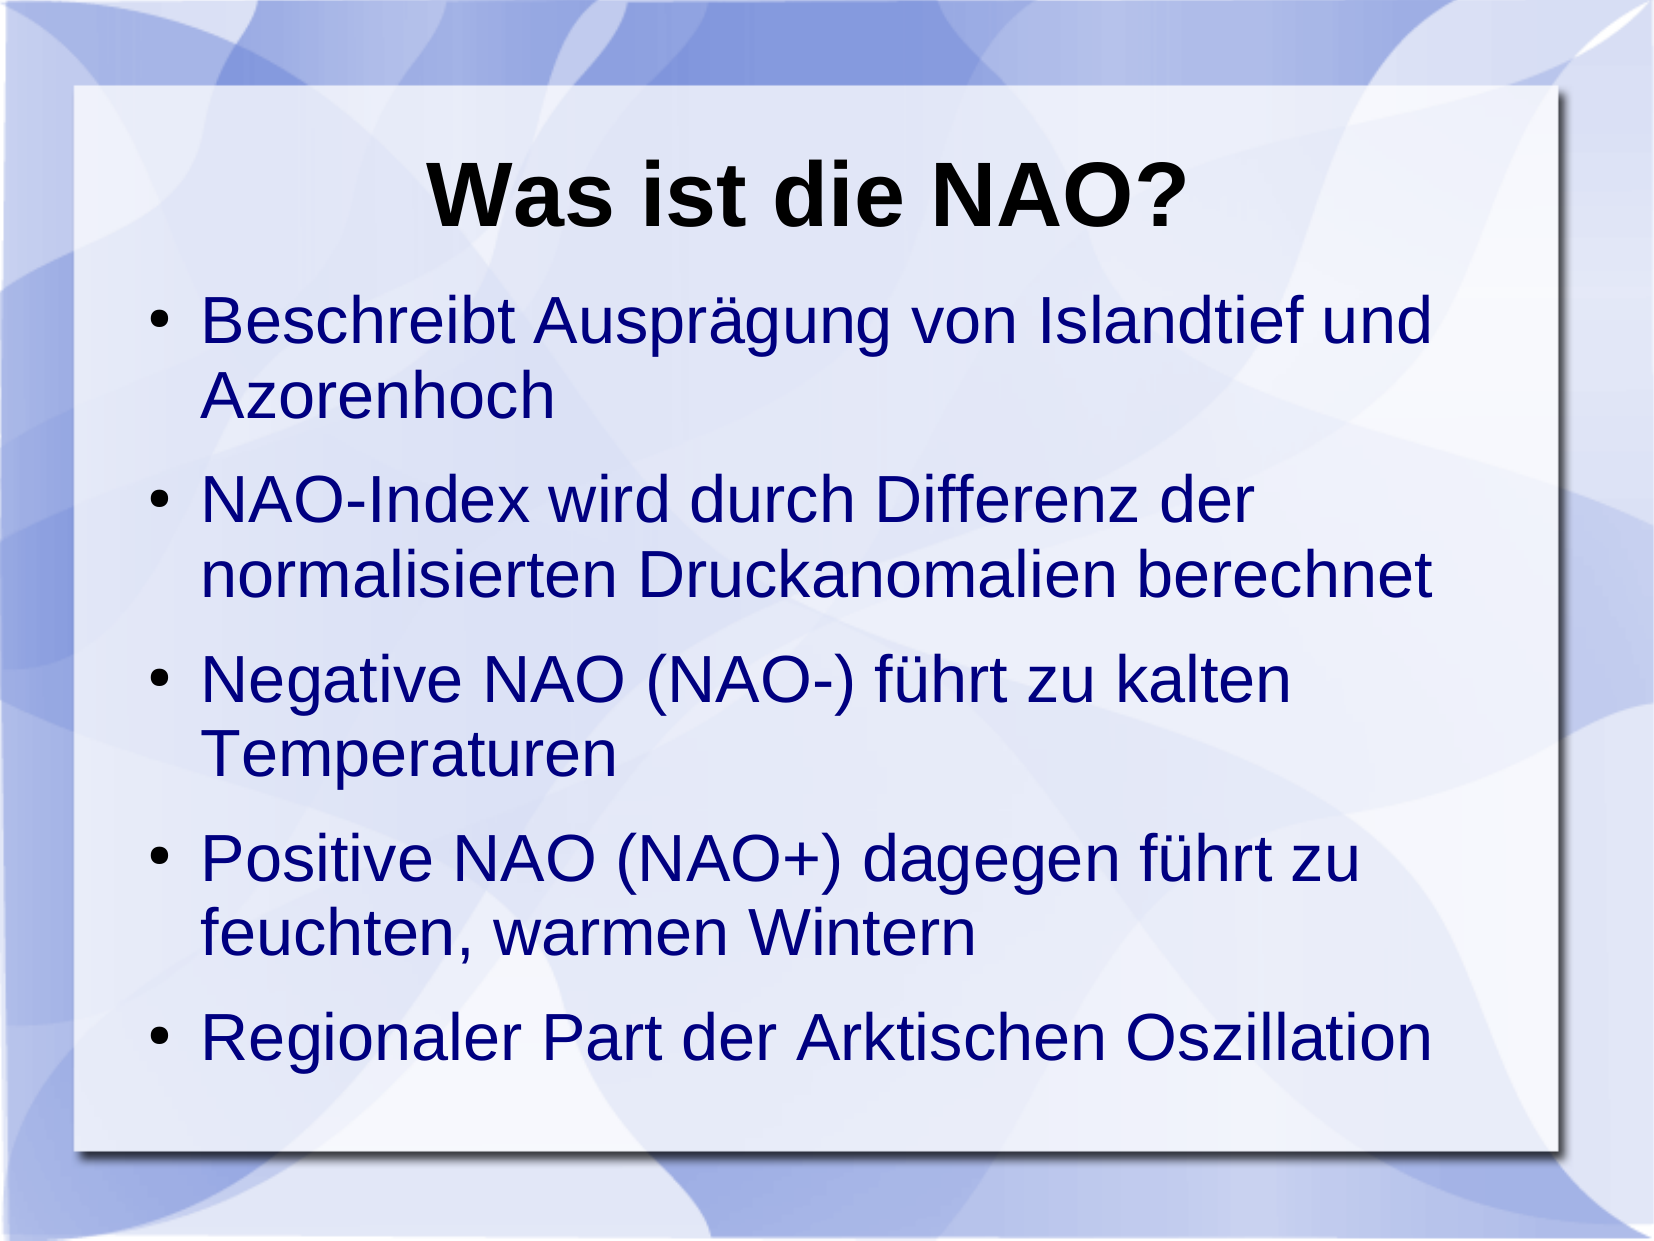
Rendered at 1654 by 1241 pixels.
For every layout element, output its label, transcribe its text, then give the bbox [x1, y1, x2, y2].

picture [0, 0, 1654, 1241]
title Was ist die NAO? [82, 90, 1536, 298]
list Beschreibt Ausprägung von Islandtief und Azorenhoch NAO-Index wird durch Differenz der normalisierten Druckanomalien berechnet Negative NAO (NAO-) führt zu kalten Temperaturen Positive NAO (NAO+) dagegen führt zu feuchten, warmen Wintern Regionaler Part der Arktischen Oszillation [129, 283, 1489, 1075]
